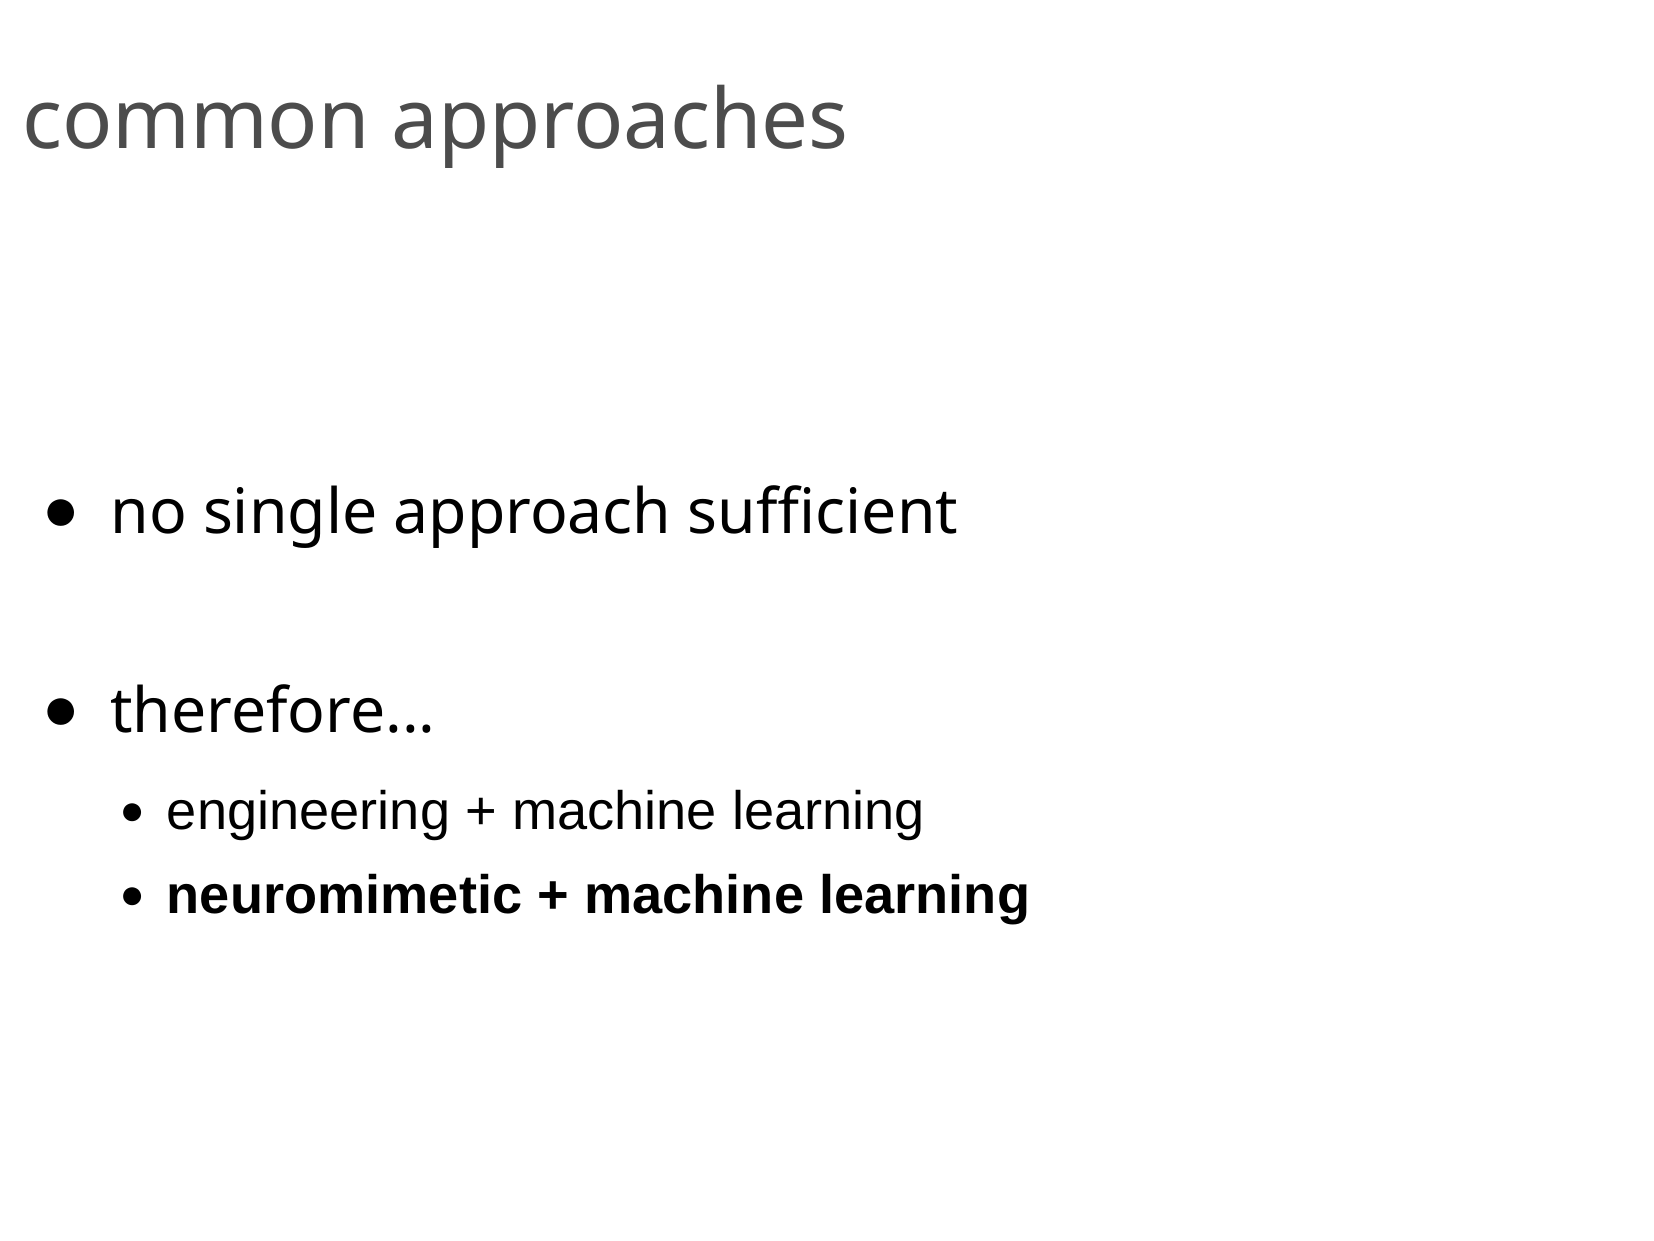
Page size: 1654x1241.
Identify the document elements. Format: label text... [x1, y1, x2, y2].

list no single approach sufficient therefore... engineering + machine learning neuromimetic + machine learning [25, 226, 1654, 1166]
title common approaches [22, 19, 1654, 213]
